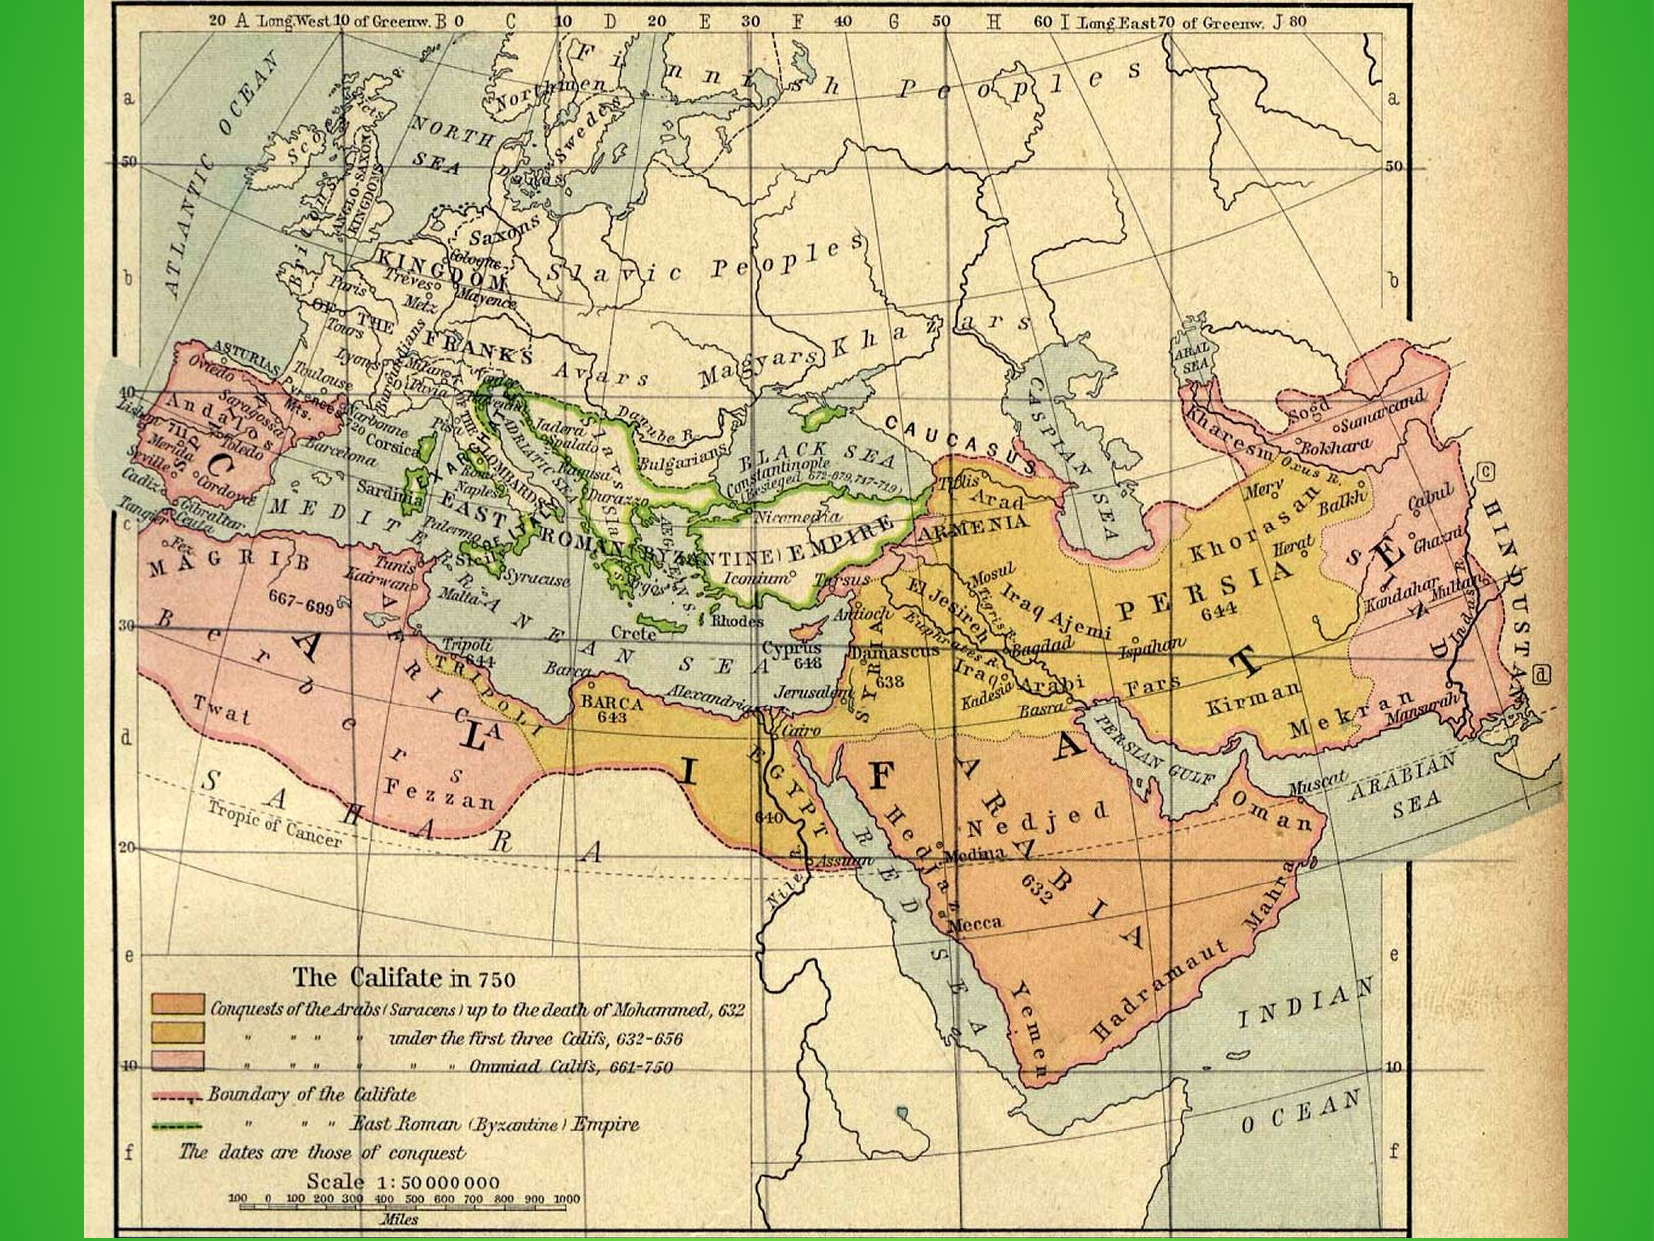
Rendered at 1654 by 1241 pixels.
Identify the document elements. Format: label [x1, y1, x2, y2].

picture [84, 0, 1568, 1238]
